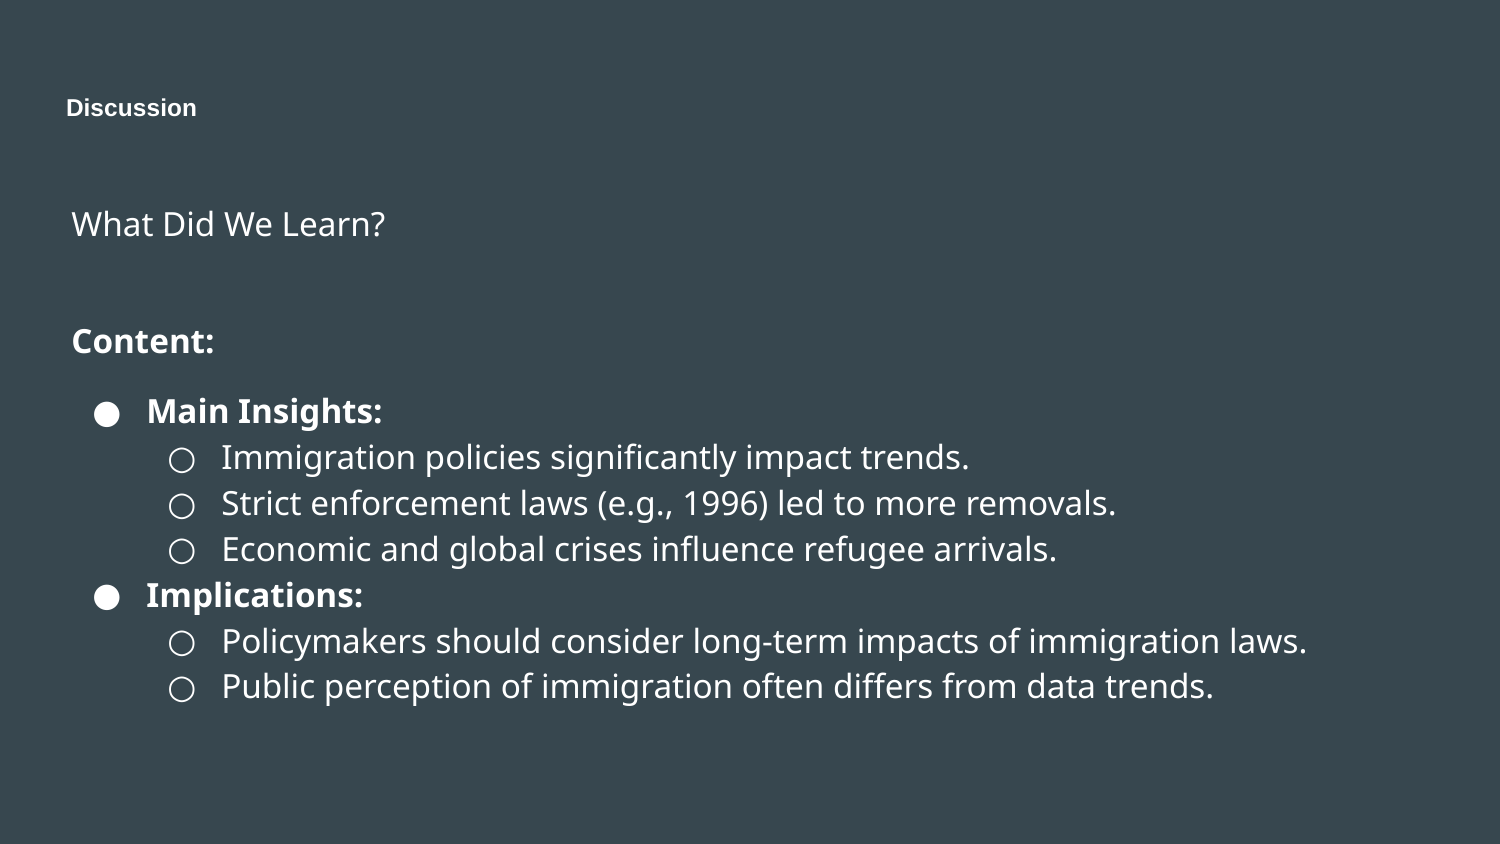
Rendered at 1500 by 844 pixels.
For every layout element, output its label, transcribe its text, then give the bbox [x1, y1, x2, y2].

list What Did We Learn? Content: Main Insights: Immigration policies significantly impact trends. Strict enforcement laws (e.g., 1996) led to more removals. Economic and global crises influence refugee arrivals. Implications: Policymakers should consider long-term impacts of immigration laws. Public perception of immigration often differs from data trends. [56, 182, 1455, 743]
title Discussion [51, 72, 1449, 167]
